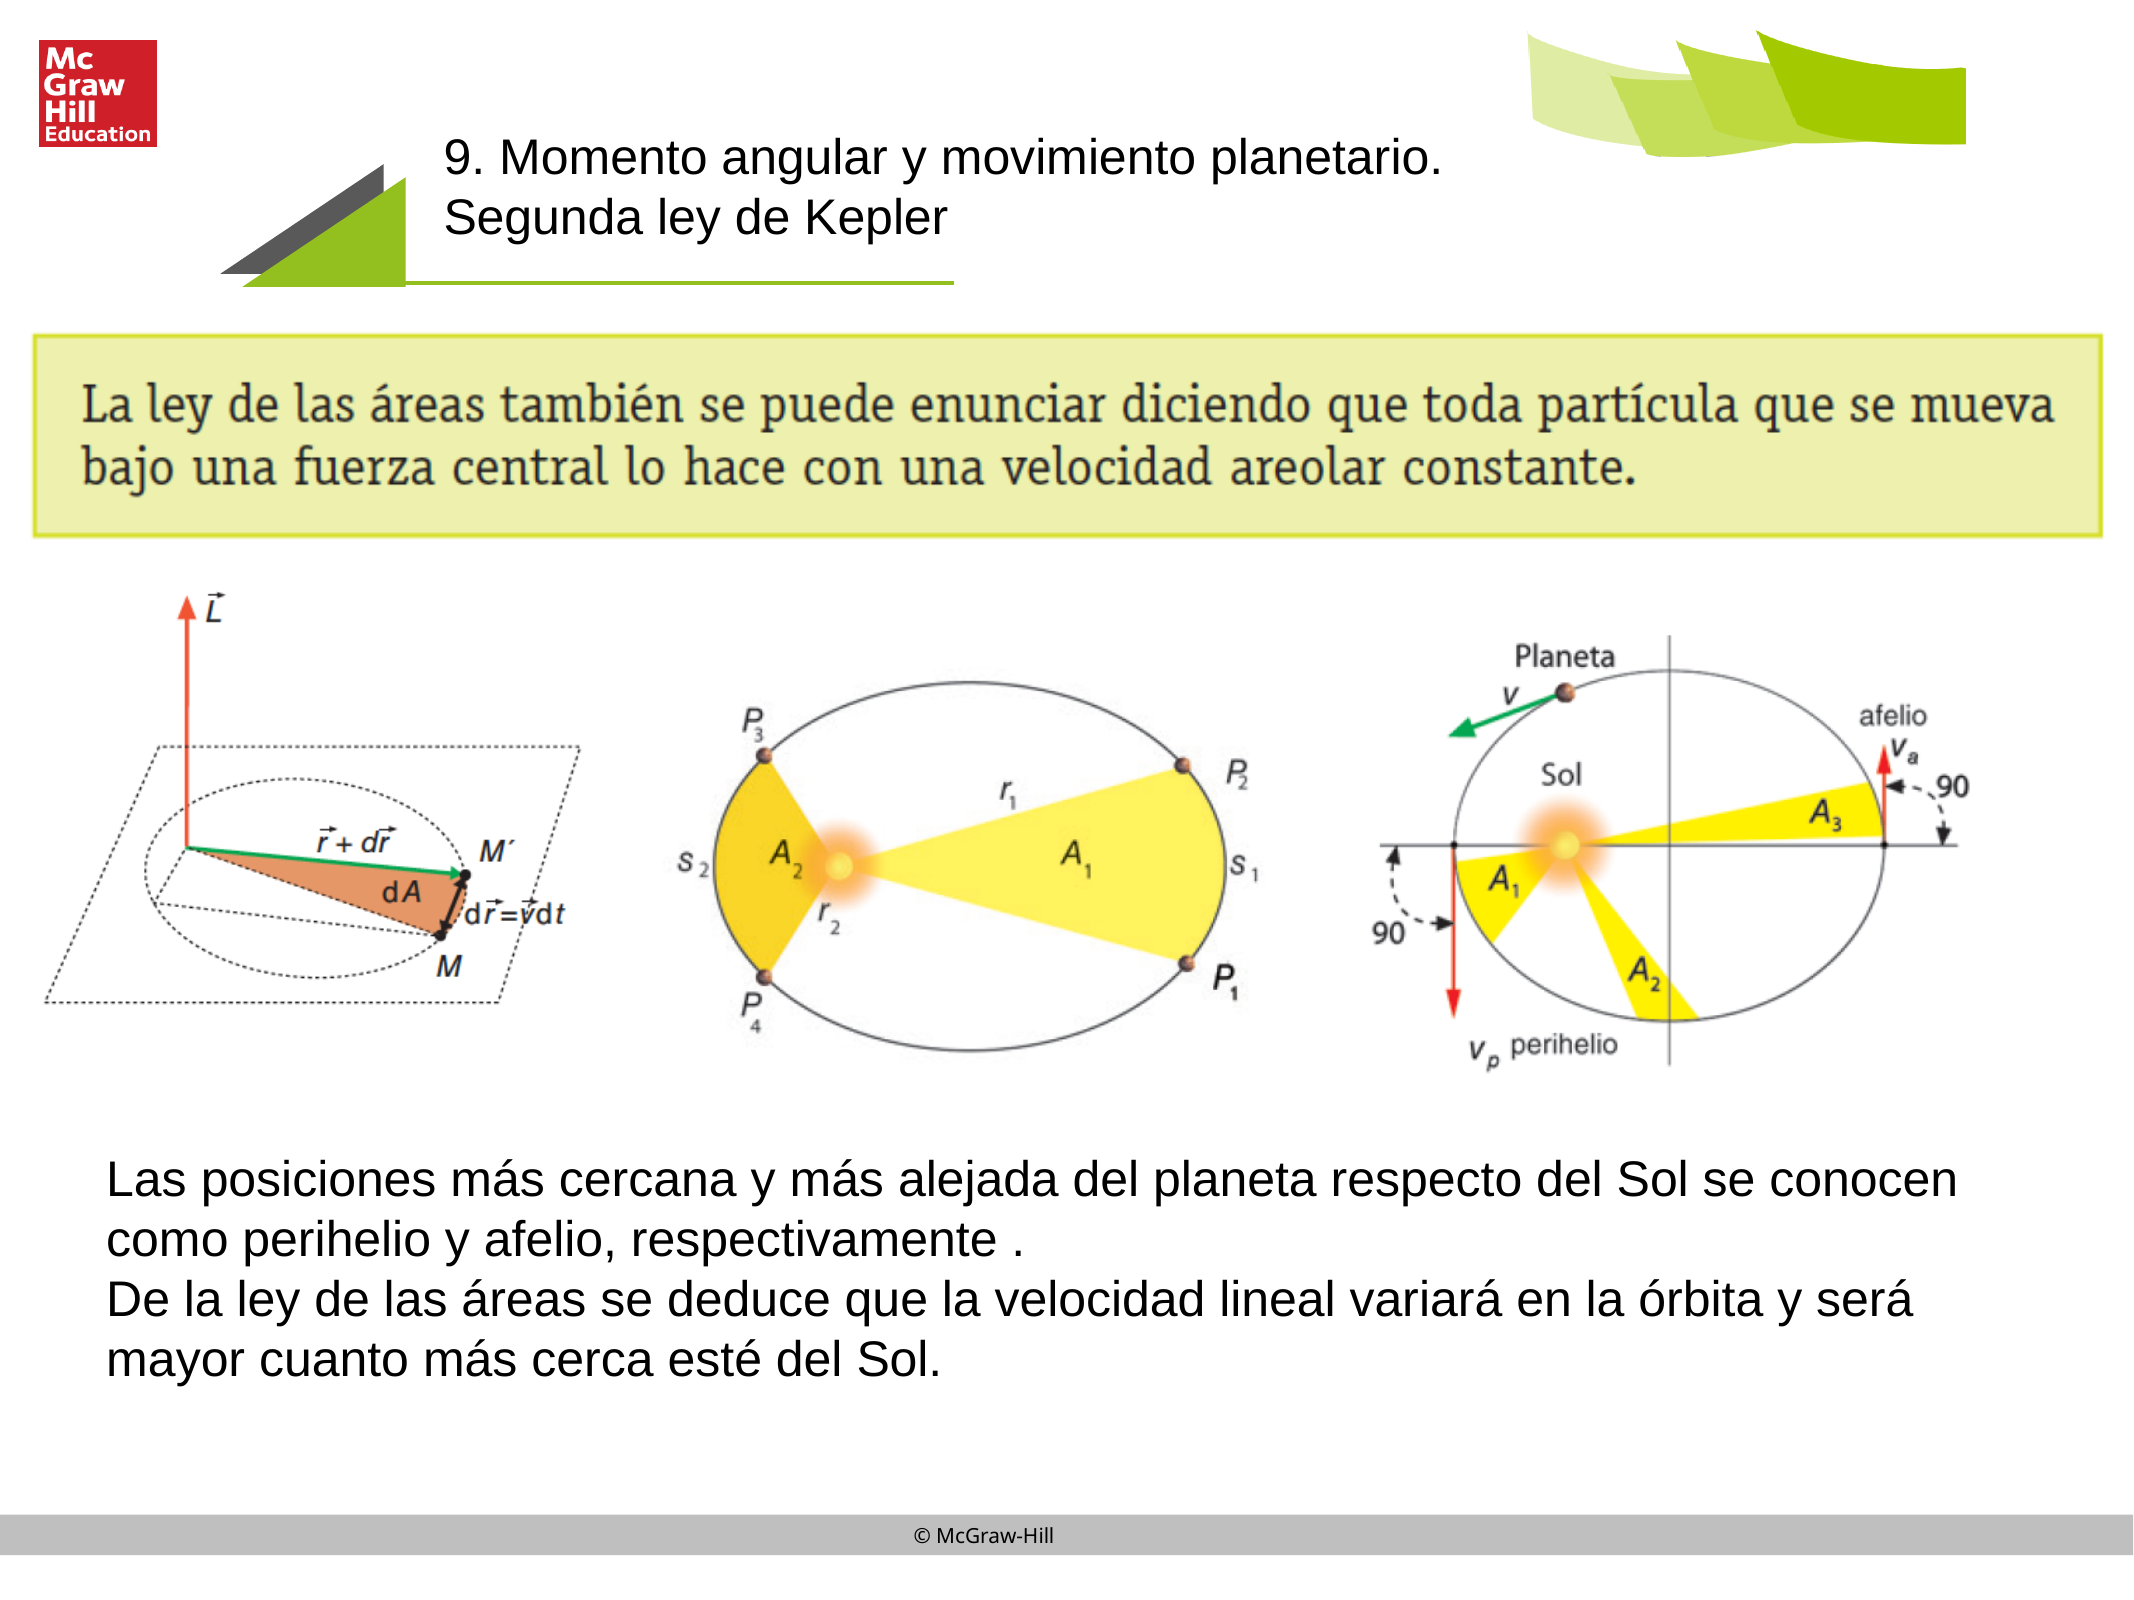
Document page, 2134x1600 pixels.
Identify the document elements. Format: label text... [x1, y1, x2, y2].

picture [39, 40, 157, 147]
picture [1387, 30, 1966, 157]
text_box 9. Momento angular y movimiento planetario. Segunda ley de Kepler [435, 116, 1463, 253]
picture [636, 586, 1980, 1085]
picture [8, 316, 2116, 1019]
text_box [220, 164, 406, 287]
text_box © McGraw-Hill [707, 1514, 1261, 1555]
text_box Las posiciones más cercana y más alejada del planeta respecto del Sol se conocen como perihelio y afelio, respectivamente . De la ley de las áreas se deduce que la velocidad lineal variará en la órbita y será mayor cuanto más cerca esté del Sol. [97, 1137, 2012, 1395]
text_box [0, 1514, 2134, 1556]
